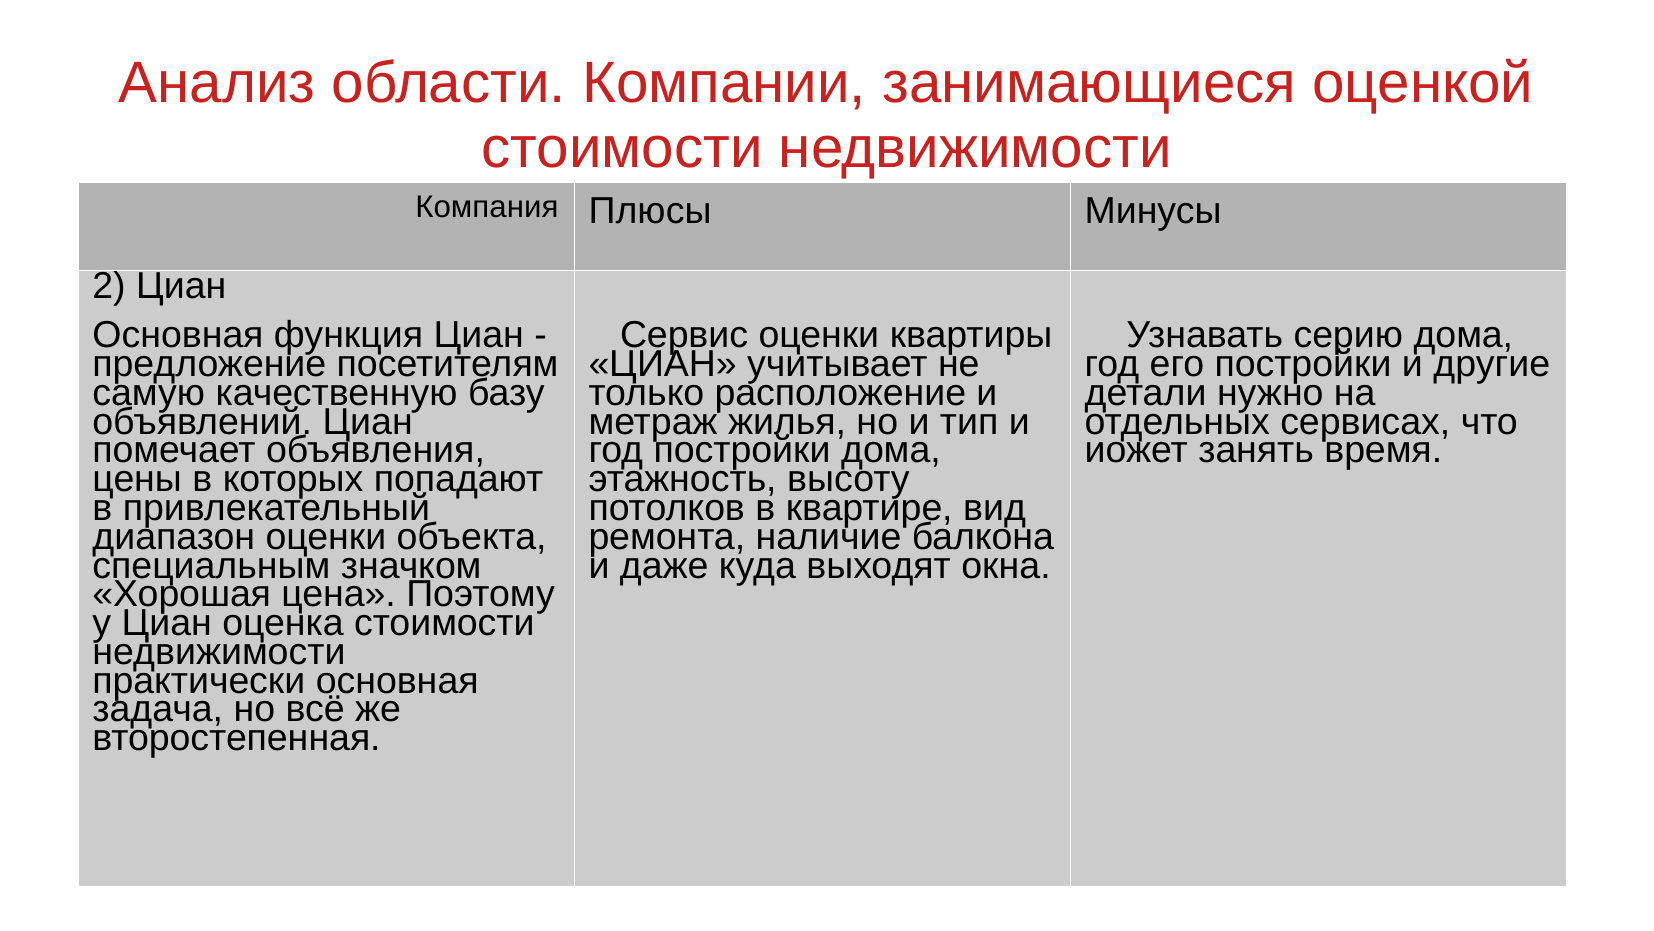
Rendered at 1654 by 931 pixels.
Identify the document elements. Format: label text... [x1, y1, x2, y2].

table_cell Сервис оценки квартиры «ЦИАН» учитывает не только расположение и метраж жилья, но и тип и год постройки дома, этажность, высоту потолков в квартире, вид ремонта, наличие балкона и даже куда выходят окна. [575, 271, 1070, 886]
title Анализ области. Компании, занимающиеся оценкой стоимости недвижимости [82, 37, 1571, 193]
table_cell 2) Циан Основная функция Циан - предложение посетителям самую качественную базу объявлений. Циан помечает объявления, цены в которых попадают в привлекательный диапазон оценки объекта, специальным значком «Хорошая цена». Поэтому у Циан оценка стоимости недвижимости практически основная задача, но всё же второстепенная. [79, 271, 574, 886]
table_header Плюсы [575, 183, 1070, 270]
table_header Минусы [1071, 183, 1566, 270]
table_cell Узнавать серию дома, год его постройки и другие детали нужно на отдельных сервисах, что иожет занять время. [1071, 271, 1566, 886]
table_header Компания [79, 183, 574, 270]
